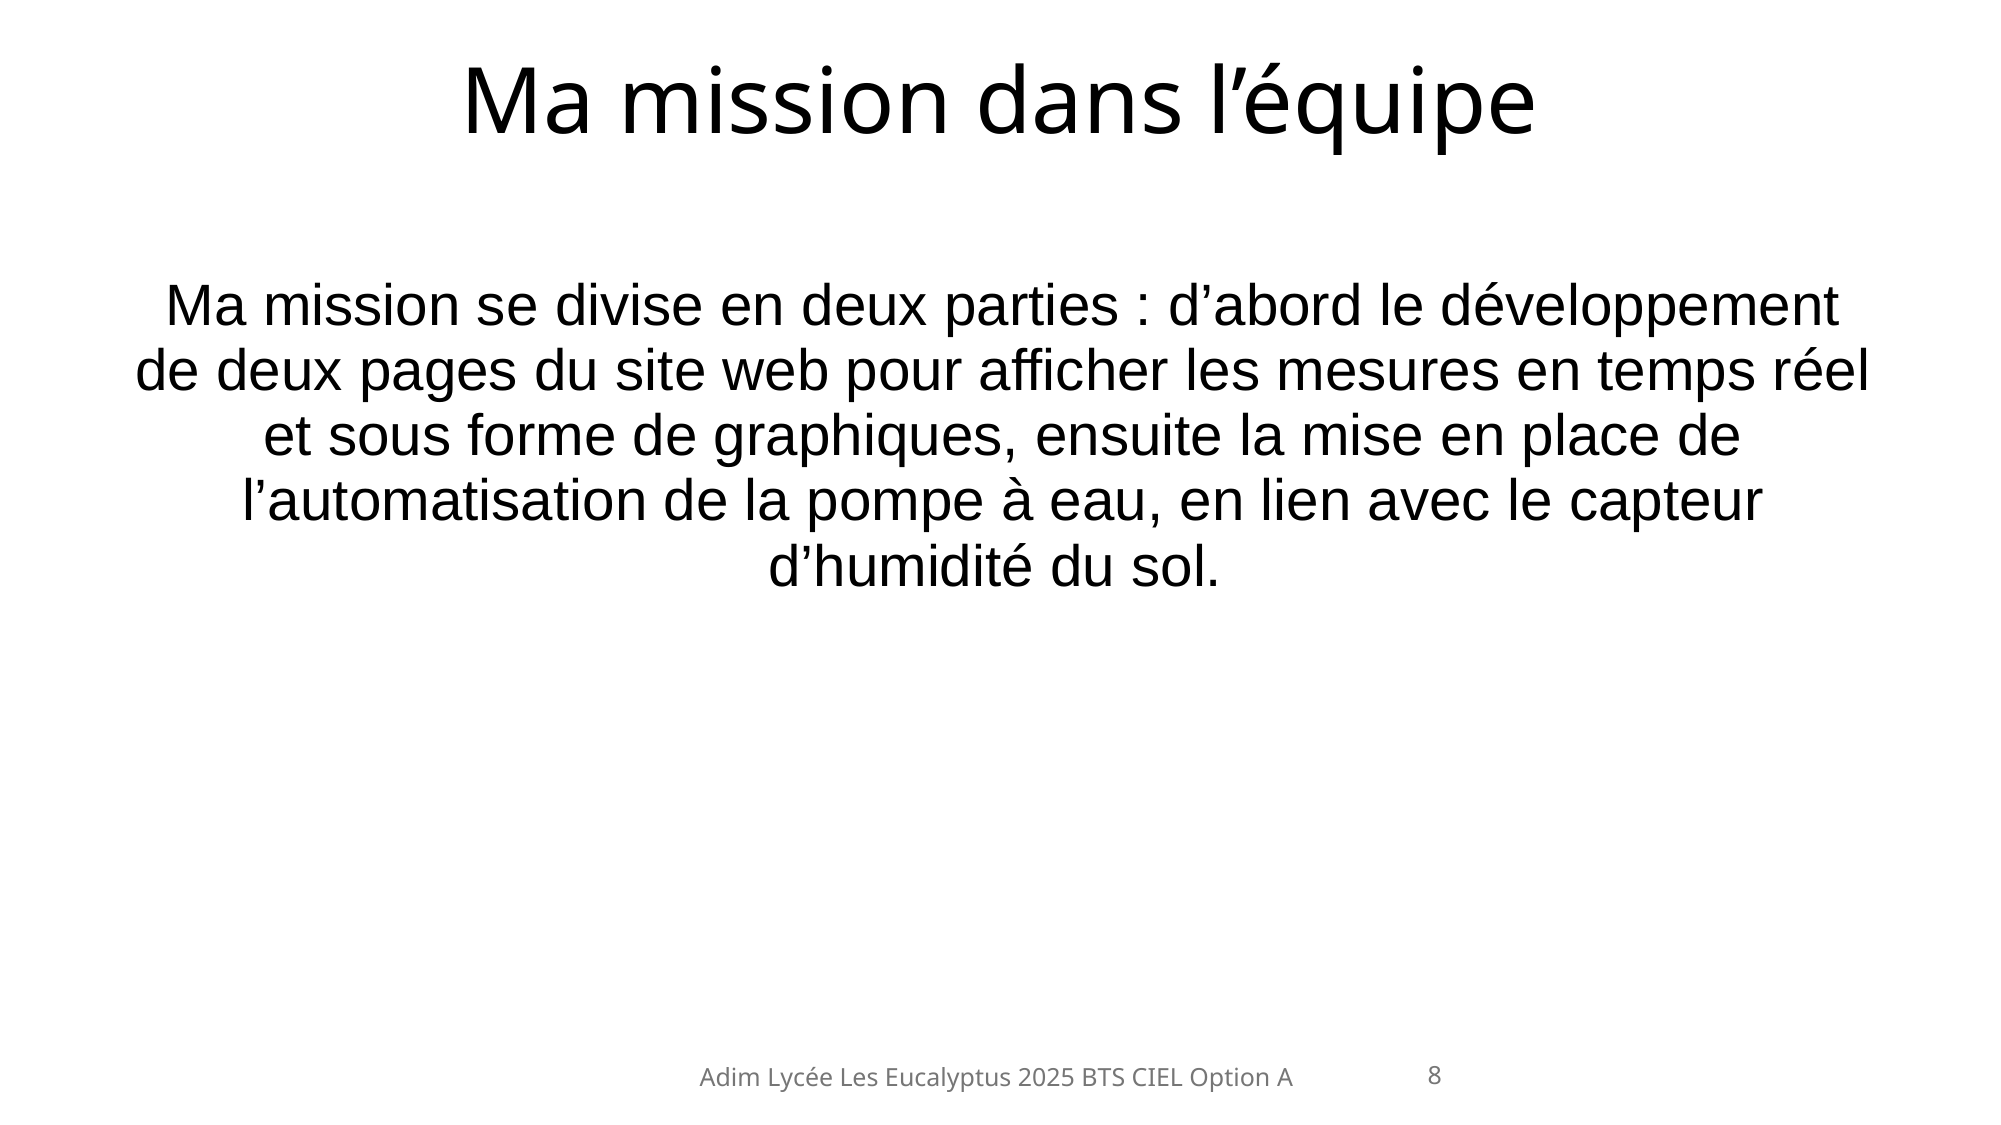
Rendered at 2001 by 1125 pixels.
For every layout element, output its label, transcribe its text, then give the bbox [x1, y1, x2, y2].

text_box Adim Lycée Les Eucalyptus 2025 BTS CIEL Option A [662, 1046, 1338, 1107]
text_box <numéro> [1412, 1046, 1863, 1107]
text_box Ma mission se divise en deux parties : d’abord le développement de deux pages du site web pour afficher les mesures en temps réel et sous forme de graphiques, ensuite la mise en place de l’automatisation de la pompe à eau, en lien avec le capteur d’humidité du sol. [118, 265, 1890, 1034]
title Ma mission dans l’équipe [137, 0, 1863, 207]
